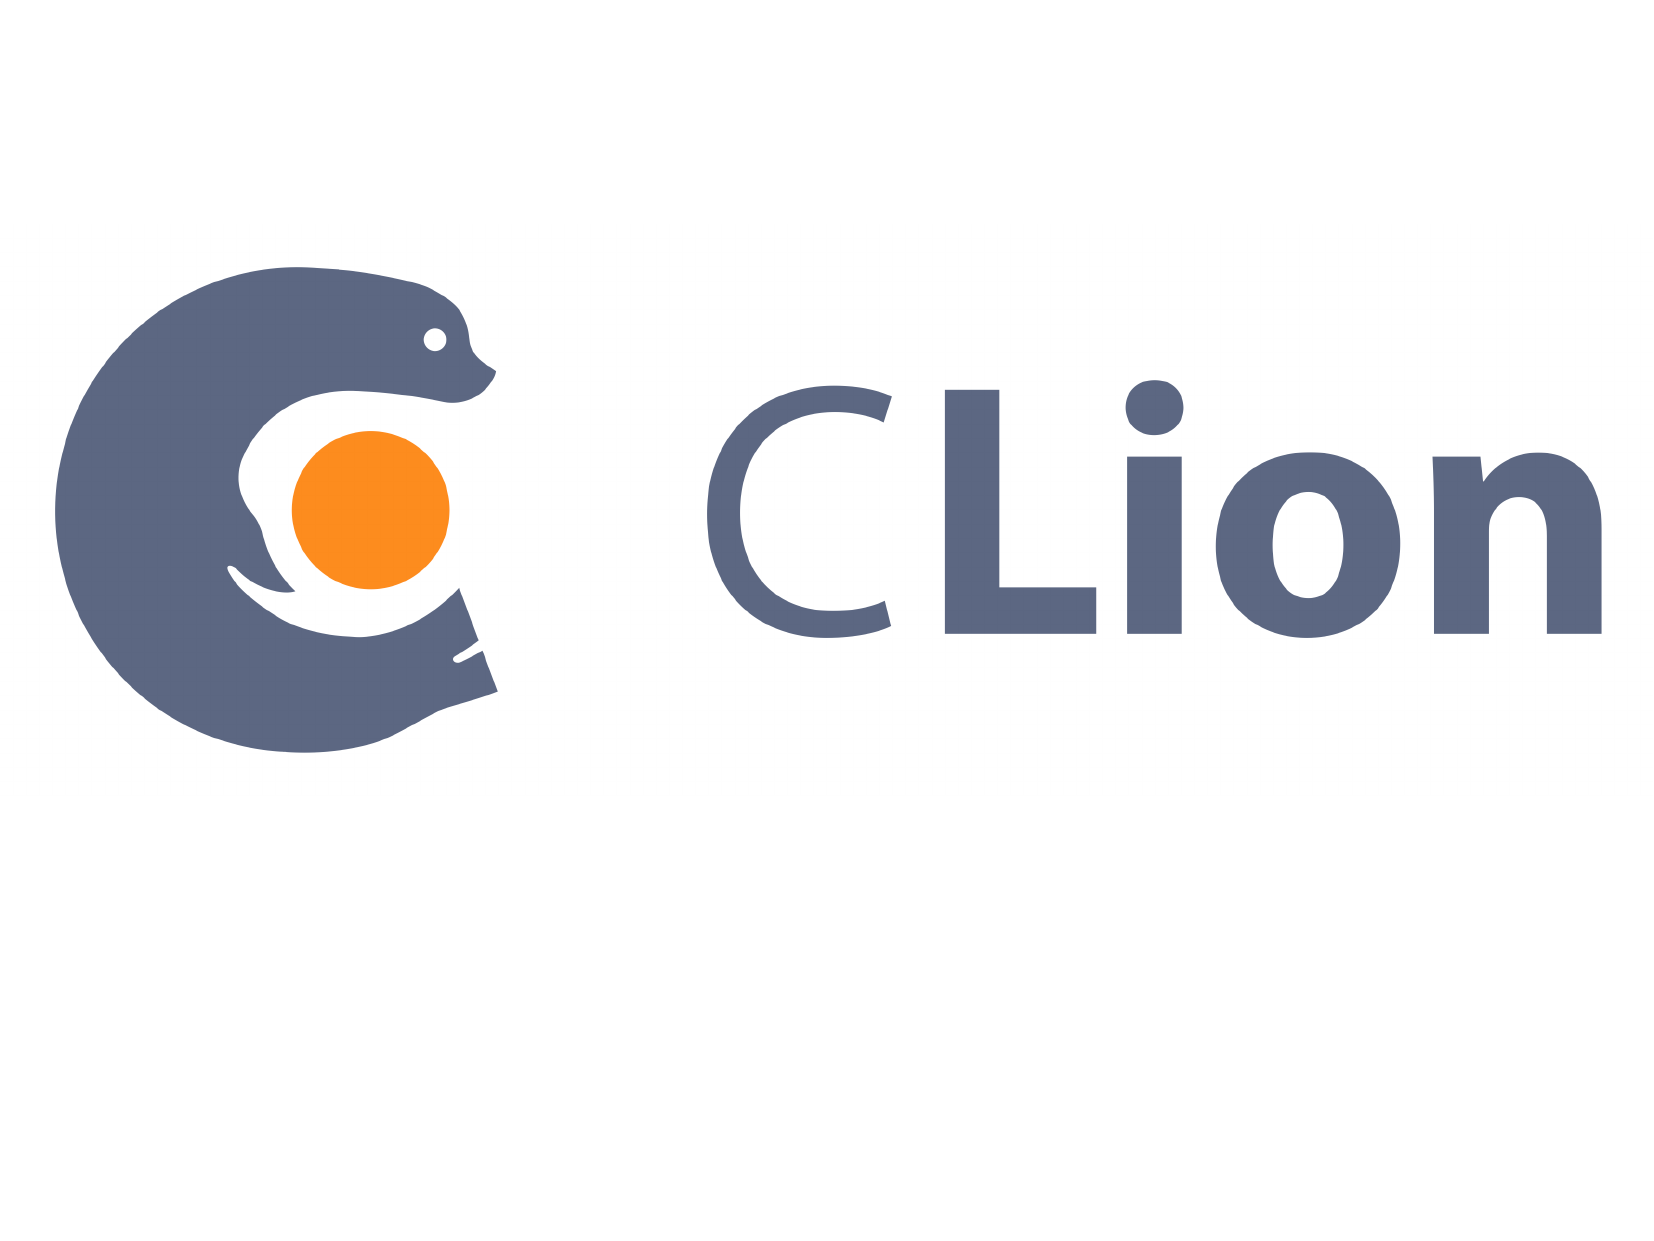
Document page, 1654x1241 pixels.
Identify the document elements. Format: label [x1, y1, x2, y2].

picture [0, 224, 1654, 796]
